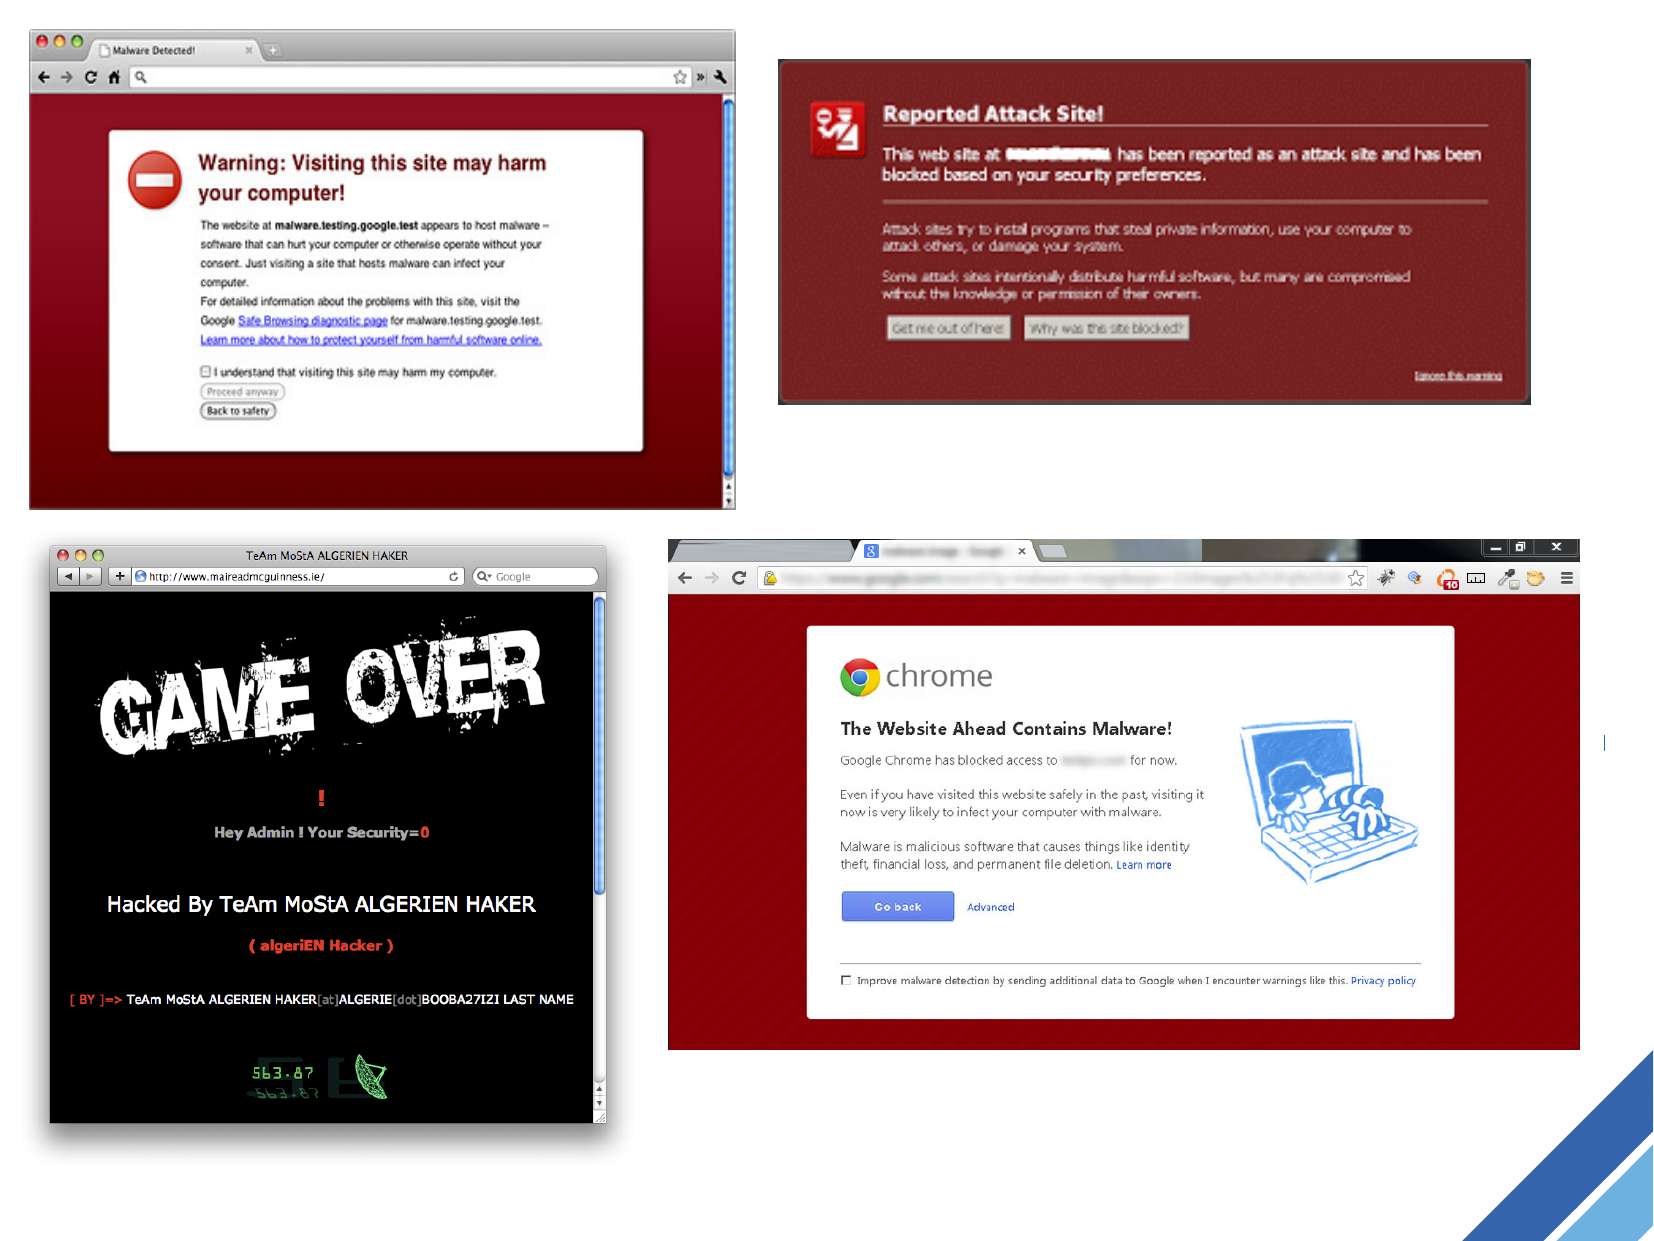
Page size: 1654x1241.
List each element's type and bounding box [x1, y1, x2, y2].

picture [29, 29, 736, 511]
picture [16, 524, 639, 1171]
picture [778, 59, 1531, 406]
picture [668, 539, 1654, 1241]
